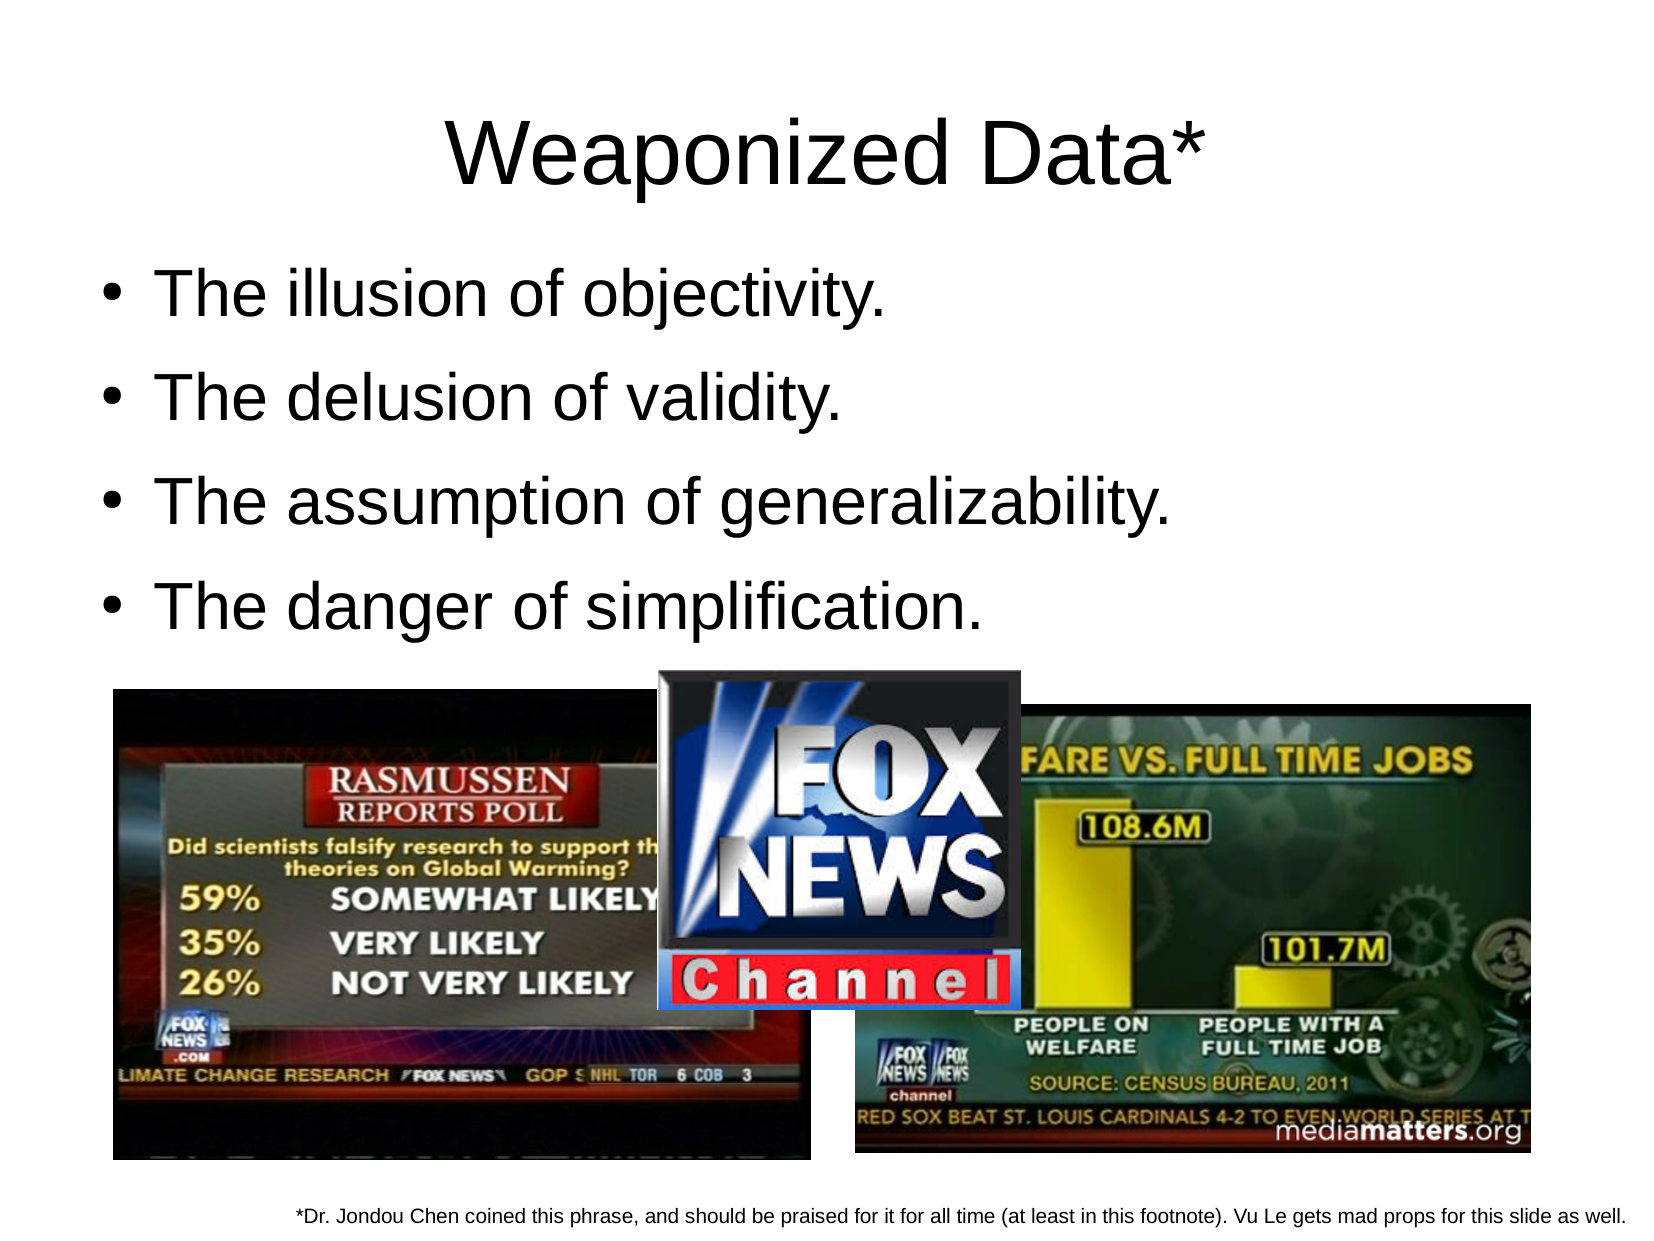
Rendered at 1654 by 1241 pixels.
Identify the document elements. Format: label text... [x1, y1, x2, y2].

picture [113, 670, 1531, 1161]
list *Dr. Jondou Chen coined this phrase, and should be praised for it for all time (at least in this footnote). Vu Le gets mad props for this slide as well. [225, 1205, 1654, 1231]
list The illusion of objectivity. The delusion of validity. The assumption of generalizability. The danger of simplification. [82, 255, 1571, 671]
title Weaponized Data* [82, 49, 1571, 255]
